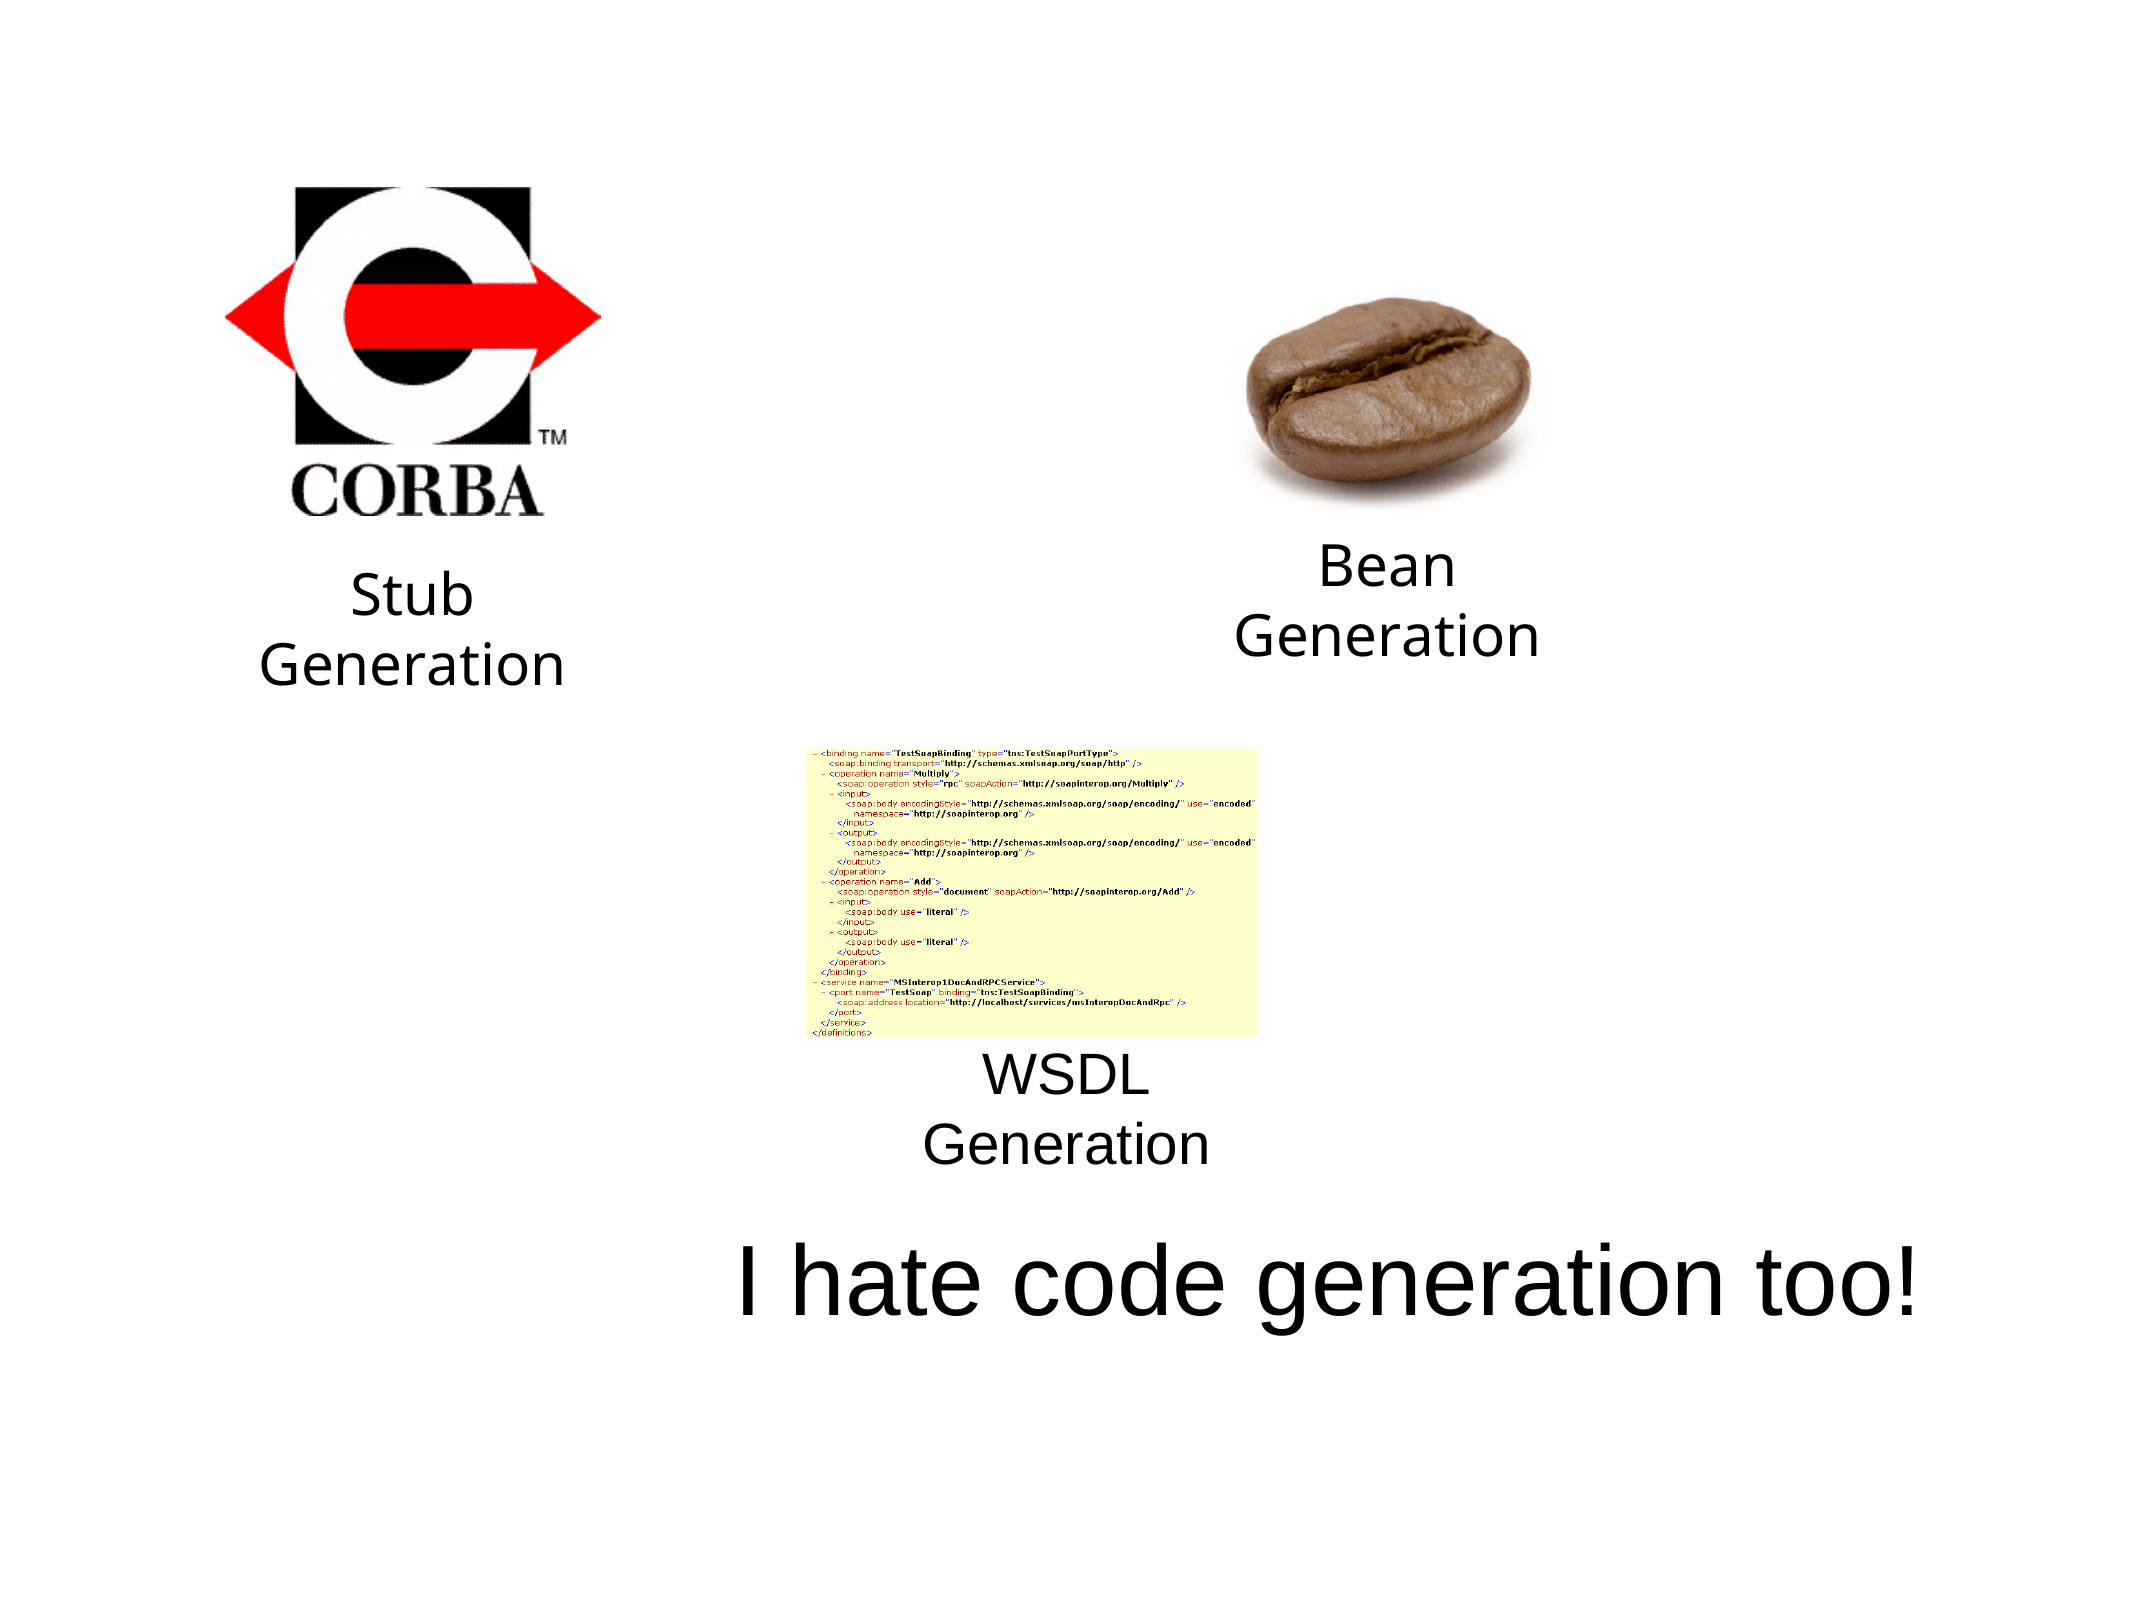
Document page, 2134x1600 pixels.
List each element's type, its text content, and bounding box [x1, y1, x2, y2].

list WSDL Generation [712, 1036, 1351, 1224]
picture [806, 749, 1257, 1037]
title I hate code generation too! [87, 1225, 1951, 1338]
picture [1200, 275, 1576, 526]
picture [225, 187, 601, 517]
